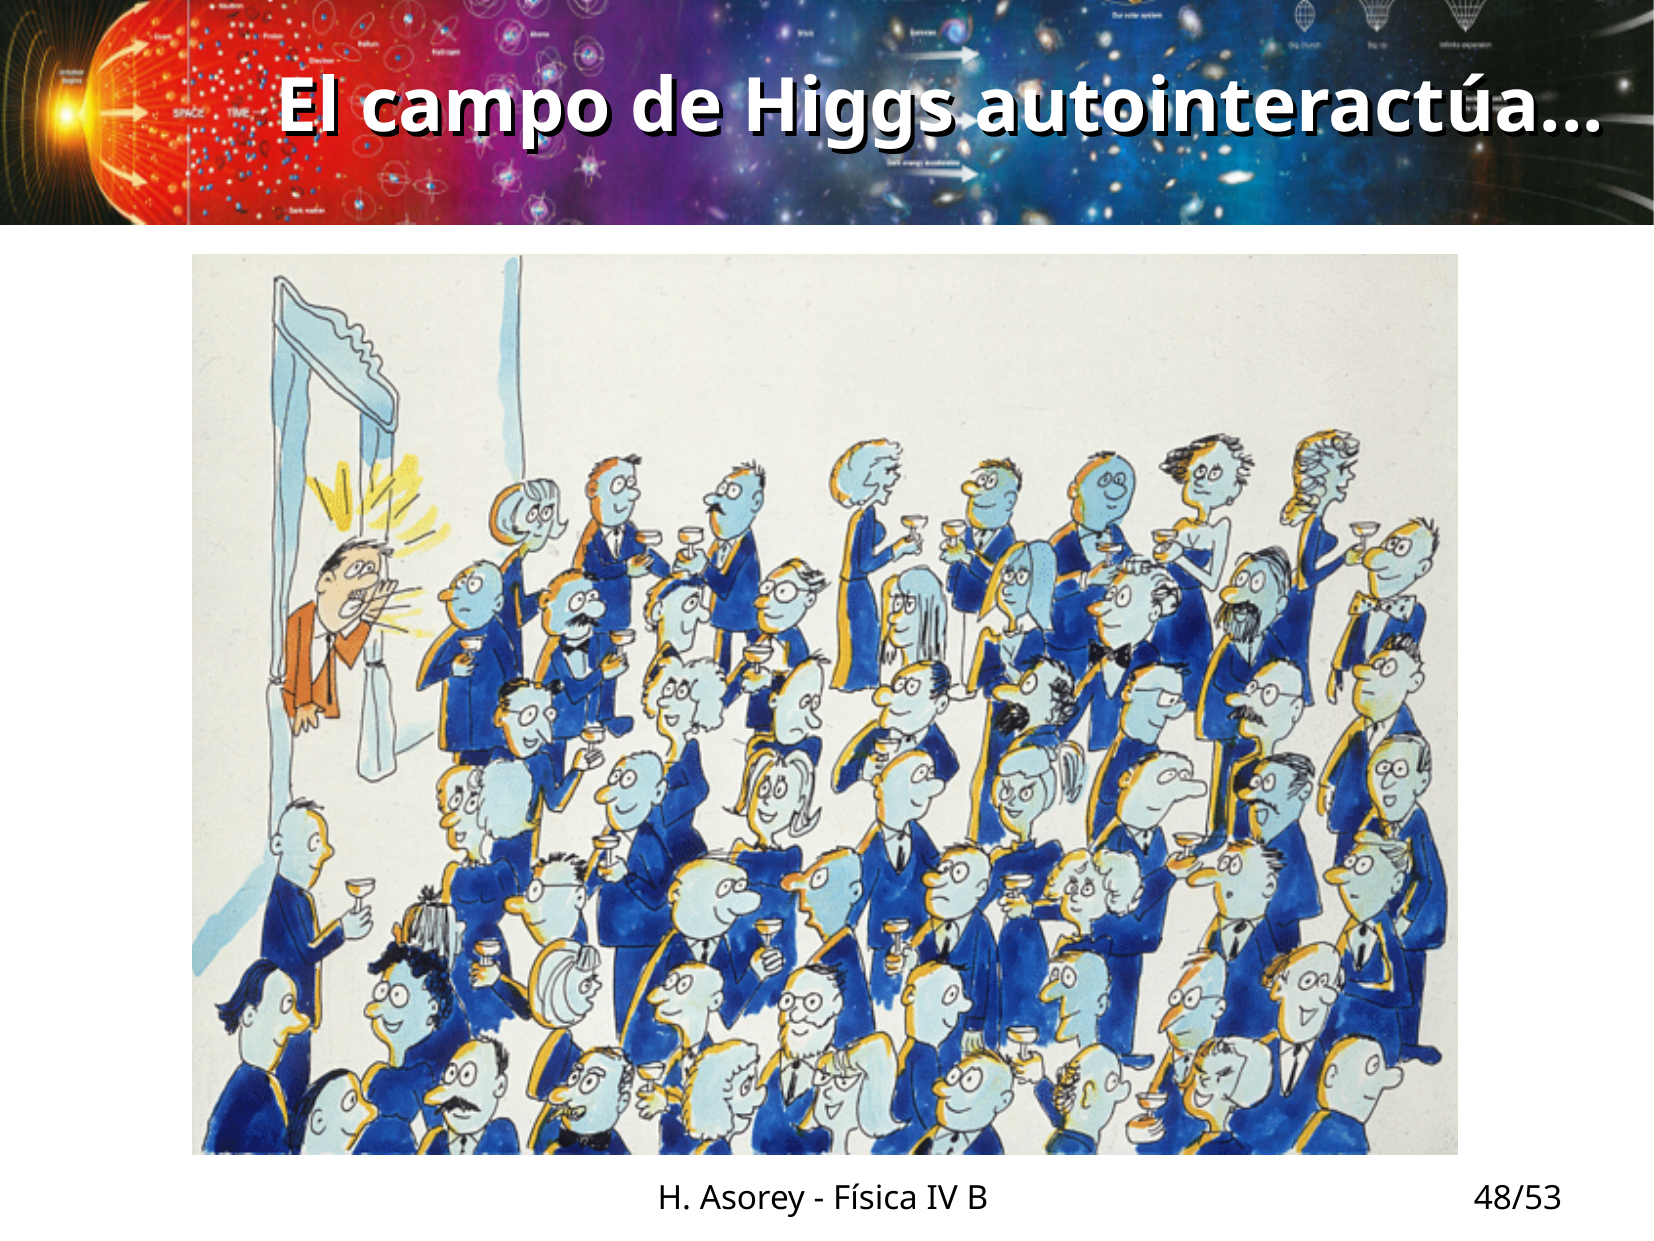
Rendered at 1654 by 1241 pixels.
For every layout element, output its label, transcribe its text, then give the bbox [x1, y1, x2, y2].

picture [0, 0, 1654, 225]
title El campo de Higgs autointeractúa... [45, 15, 1606, 191]
picture [192, 254, 1458, 1156]
